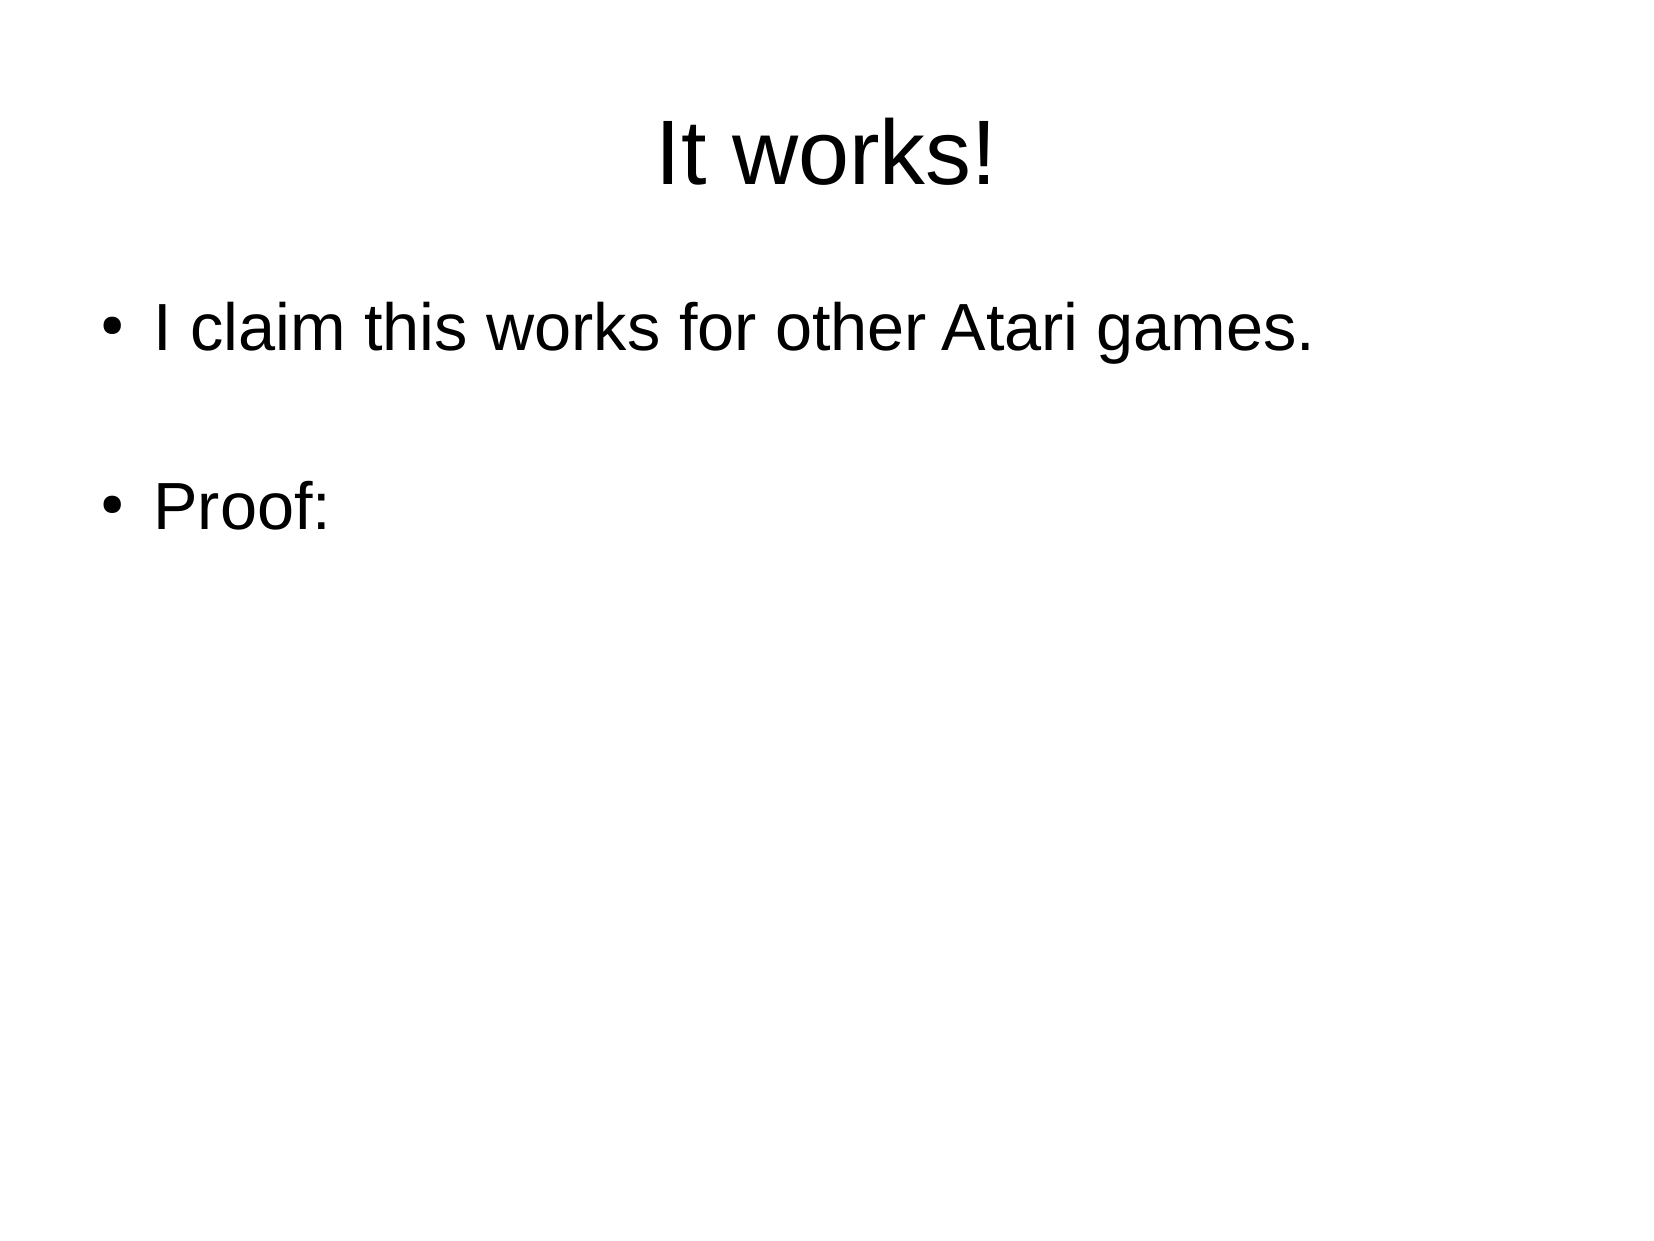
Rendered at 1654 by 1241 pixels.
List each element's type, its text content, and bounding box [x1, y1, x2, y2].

title It works! [82, 49, 1571, 257]
list I claim this works for other Atari games. Proof: [82, 290, 1571, 1010]
